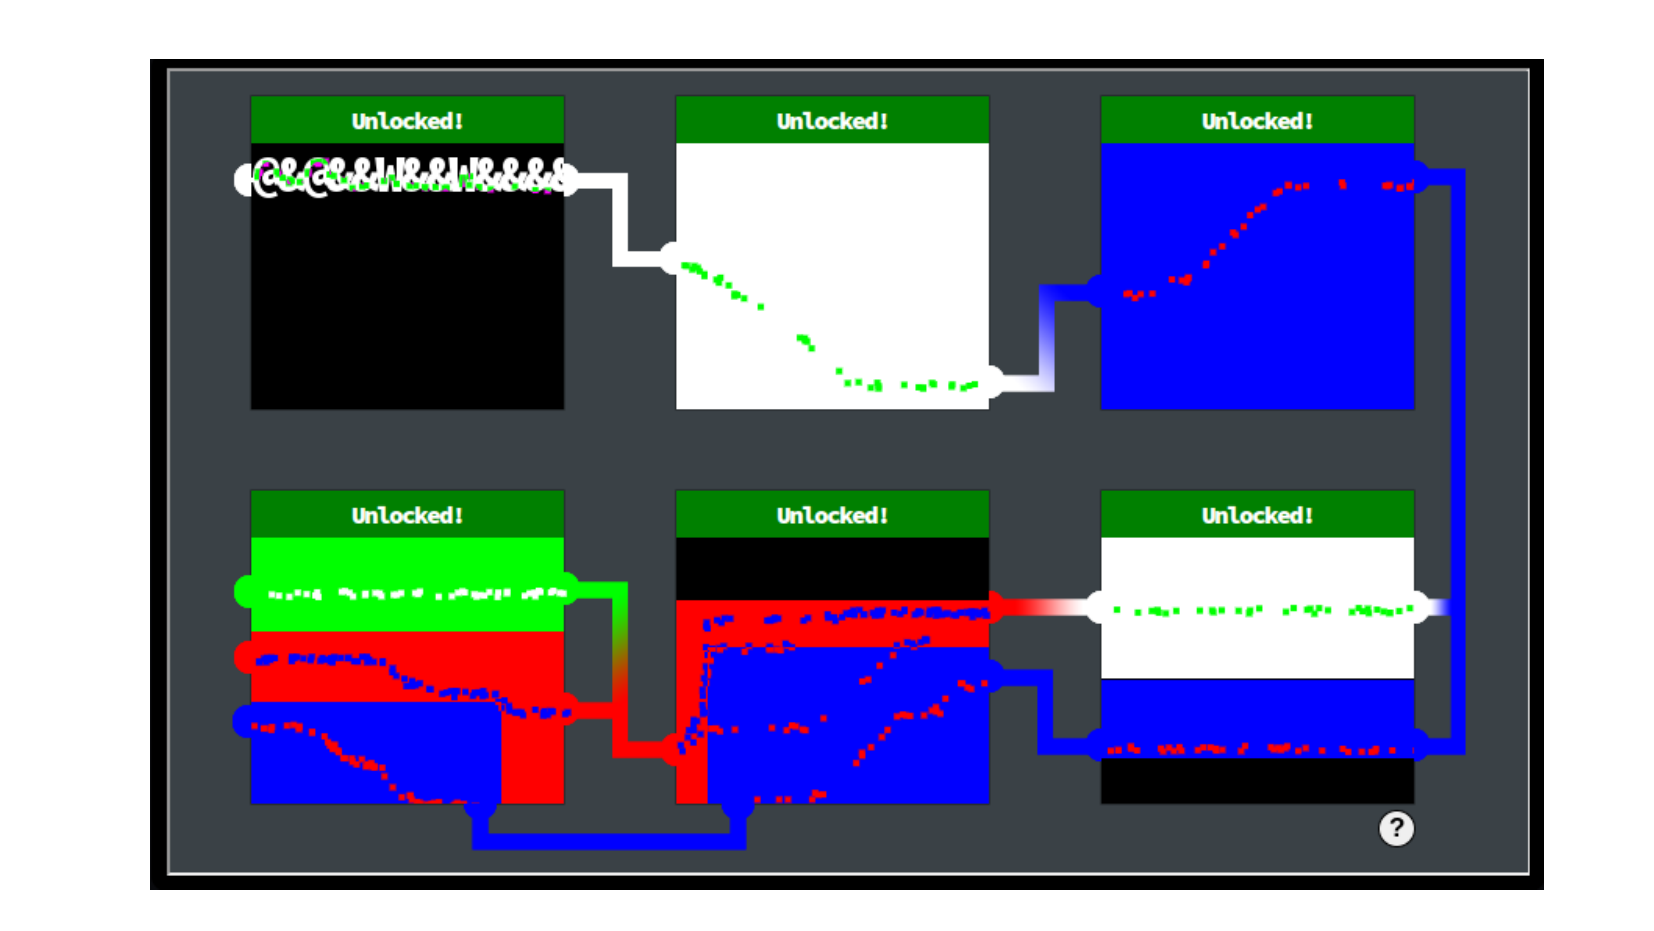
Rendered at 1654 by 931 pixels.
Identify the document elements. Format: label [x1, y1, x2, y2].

picture [150, 59, 1544, 890]
